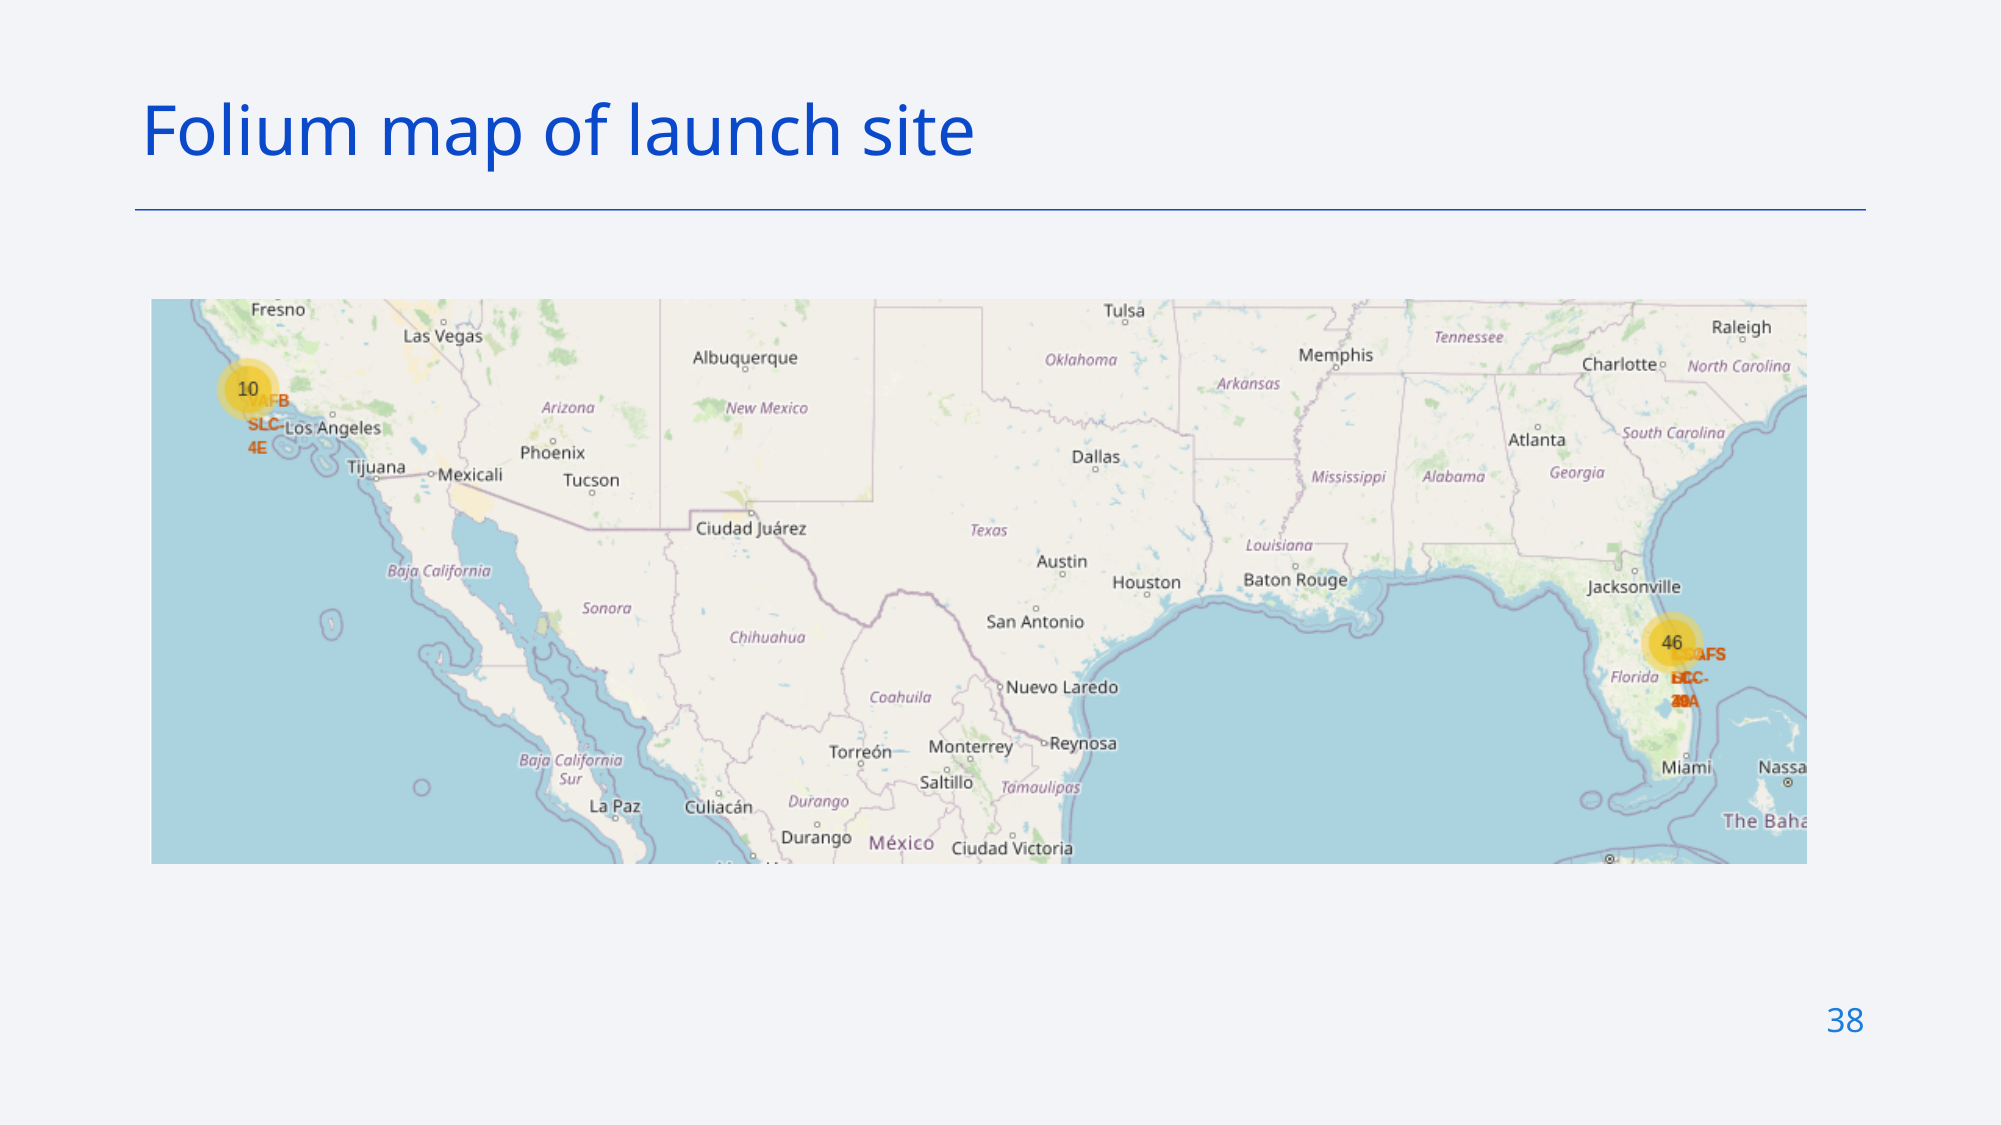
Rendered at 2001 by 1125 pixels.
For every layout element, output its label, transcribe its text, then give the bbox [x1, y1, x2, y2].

picture [0, 0, 2001, 1125]
text_box Folium map of launch site [126, 88, 1852, 179]
